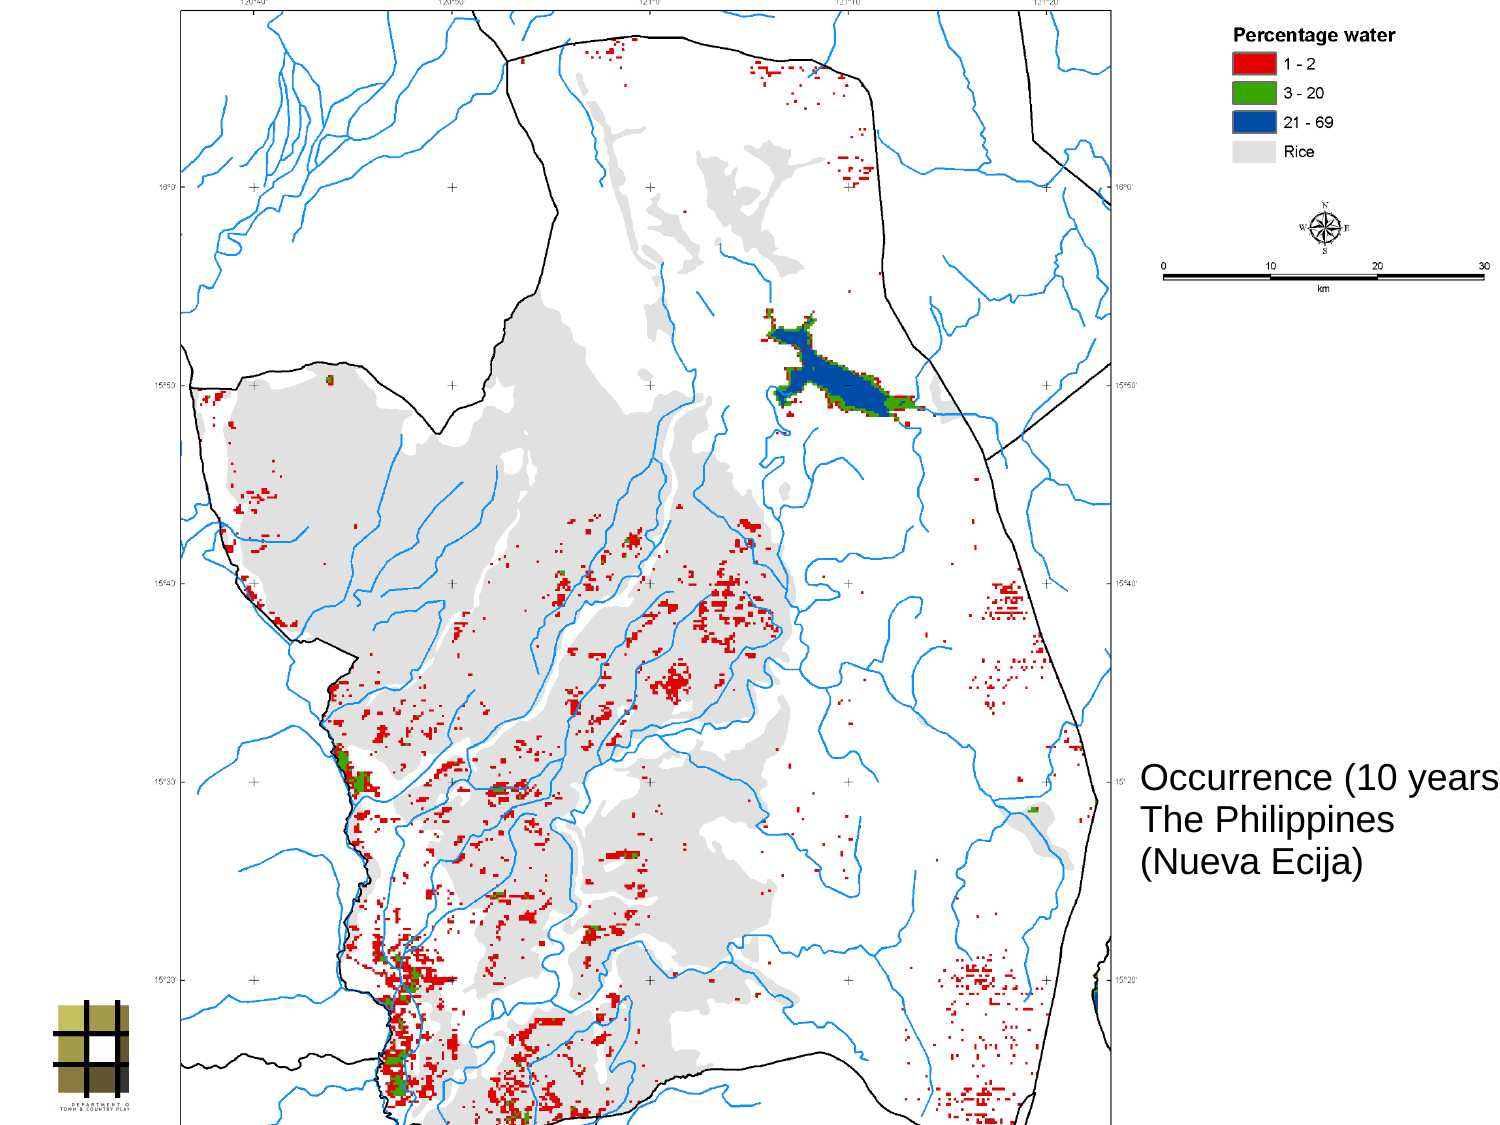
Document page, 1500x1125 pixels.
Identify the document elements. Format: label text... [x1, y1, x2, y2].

text_box Occurrence (10 years) The Philippines (Nueva Ecija) [1125, 750, 1500, 891]
picture [53, 0, 1500, 1125]
